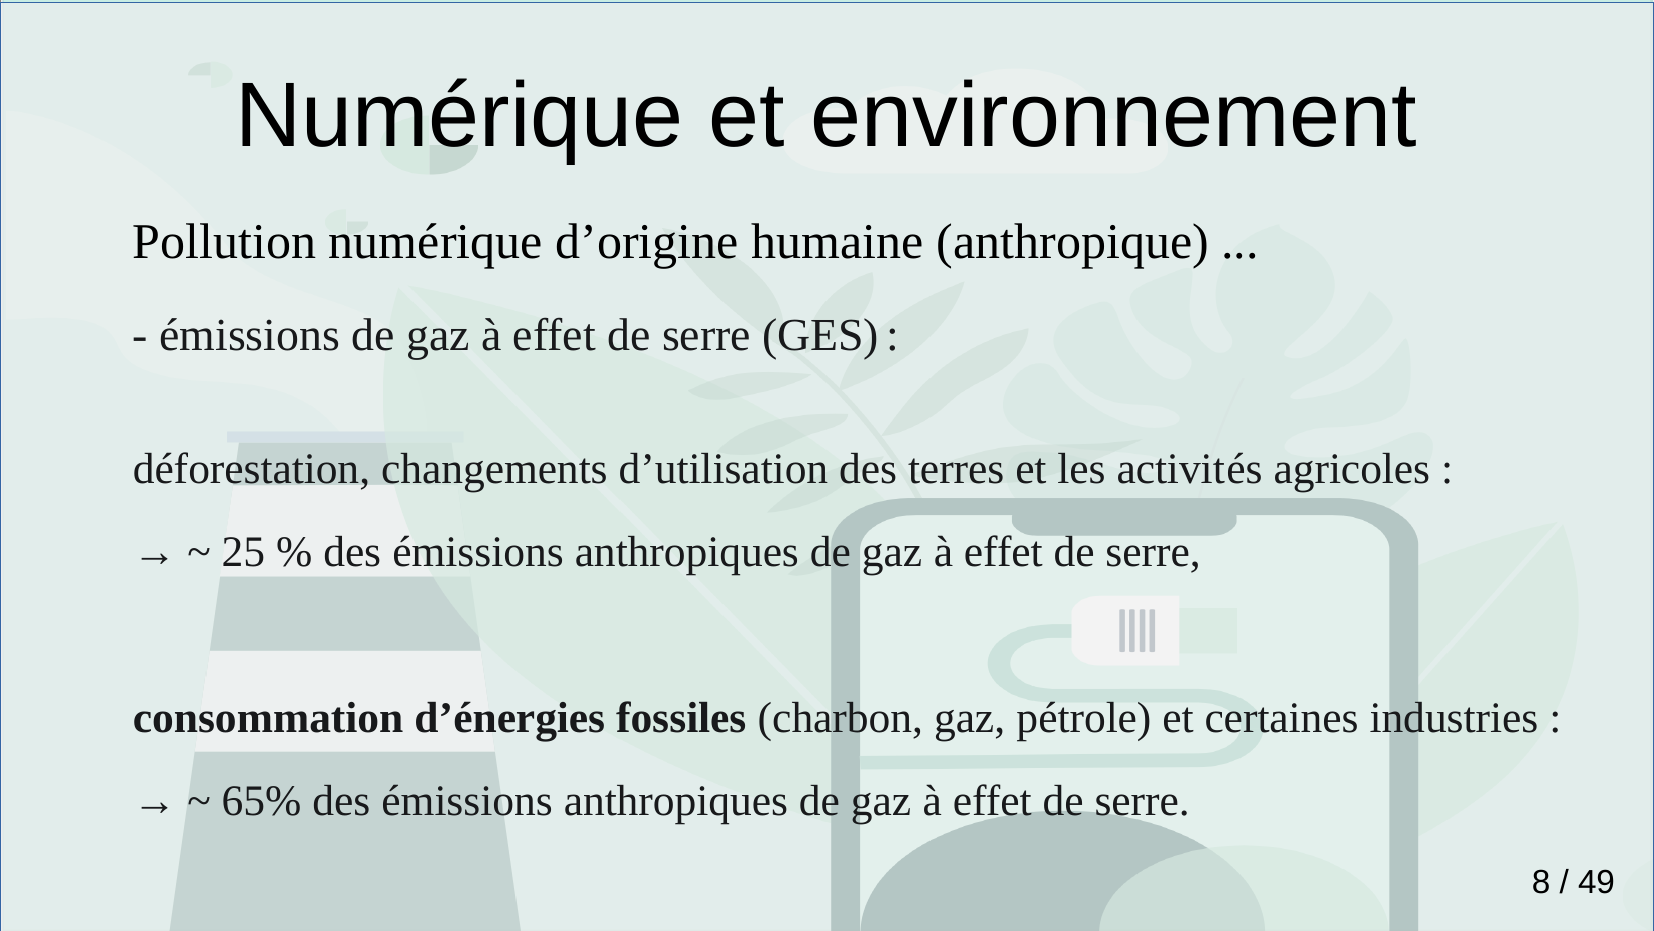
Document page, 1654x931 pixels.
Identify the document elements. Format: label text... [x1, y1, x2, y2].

text_box - émissions de gaz à effet de serre (GES) : déforestation, changements d’utilisation des terres et les activités agricoles : → ~ 25 % des émissions anthropiques de gaz à effet de serre, consommation d’énergies fossiles (charbon, gaz, pétrole) et certaines industries : → ~ 65% des émissions anthropiques de gaz à effet de serre. [118, 302, 1595, 917]
text_box Pollution numérique d’origine humaine (anthropique) ... [118, 206, 1359, 333]
title Numérique et environnement [82, 37, 1571, 193]
text_box <number> / 49 [1341, 855, 1630, 926]
text_box [0, 2, 1654, 931]
